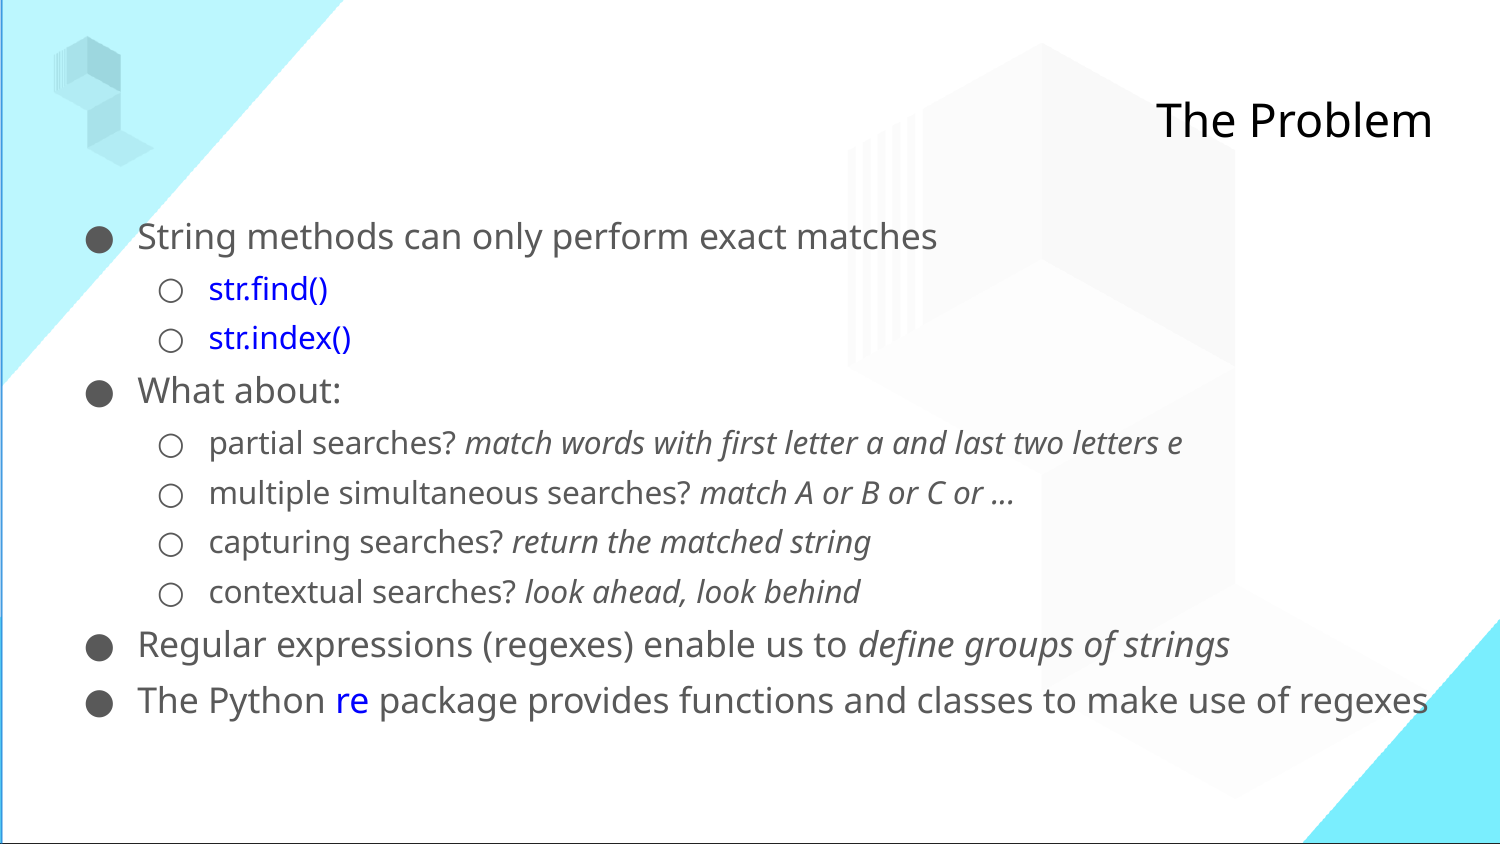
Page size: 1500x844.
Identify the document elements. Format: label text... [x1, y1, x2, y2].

title The Problem [51, 72, 1449, 167]
list String methods can only perform exact matches str.find() str.index() What about: partial searches? match words with first letter a and last two letters e multiple simultaneous searches? match A or B or C or ... capturing searches? return the matched string contextual searches? look ahead, look behind Regular expressions (regexes) enable us to define groups of strings The Python re package provides functions and classes to make use of regexes [51, 189, 1449, 750]
picture [0, 0, 1500, 844]
